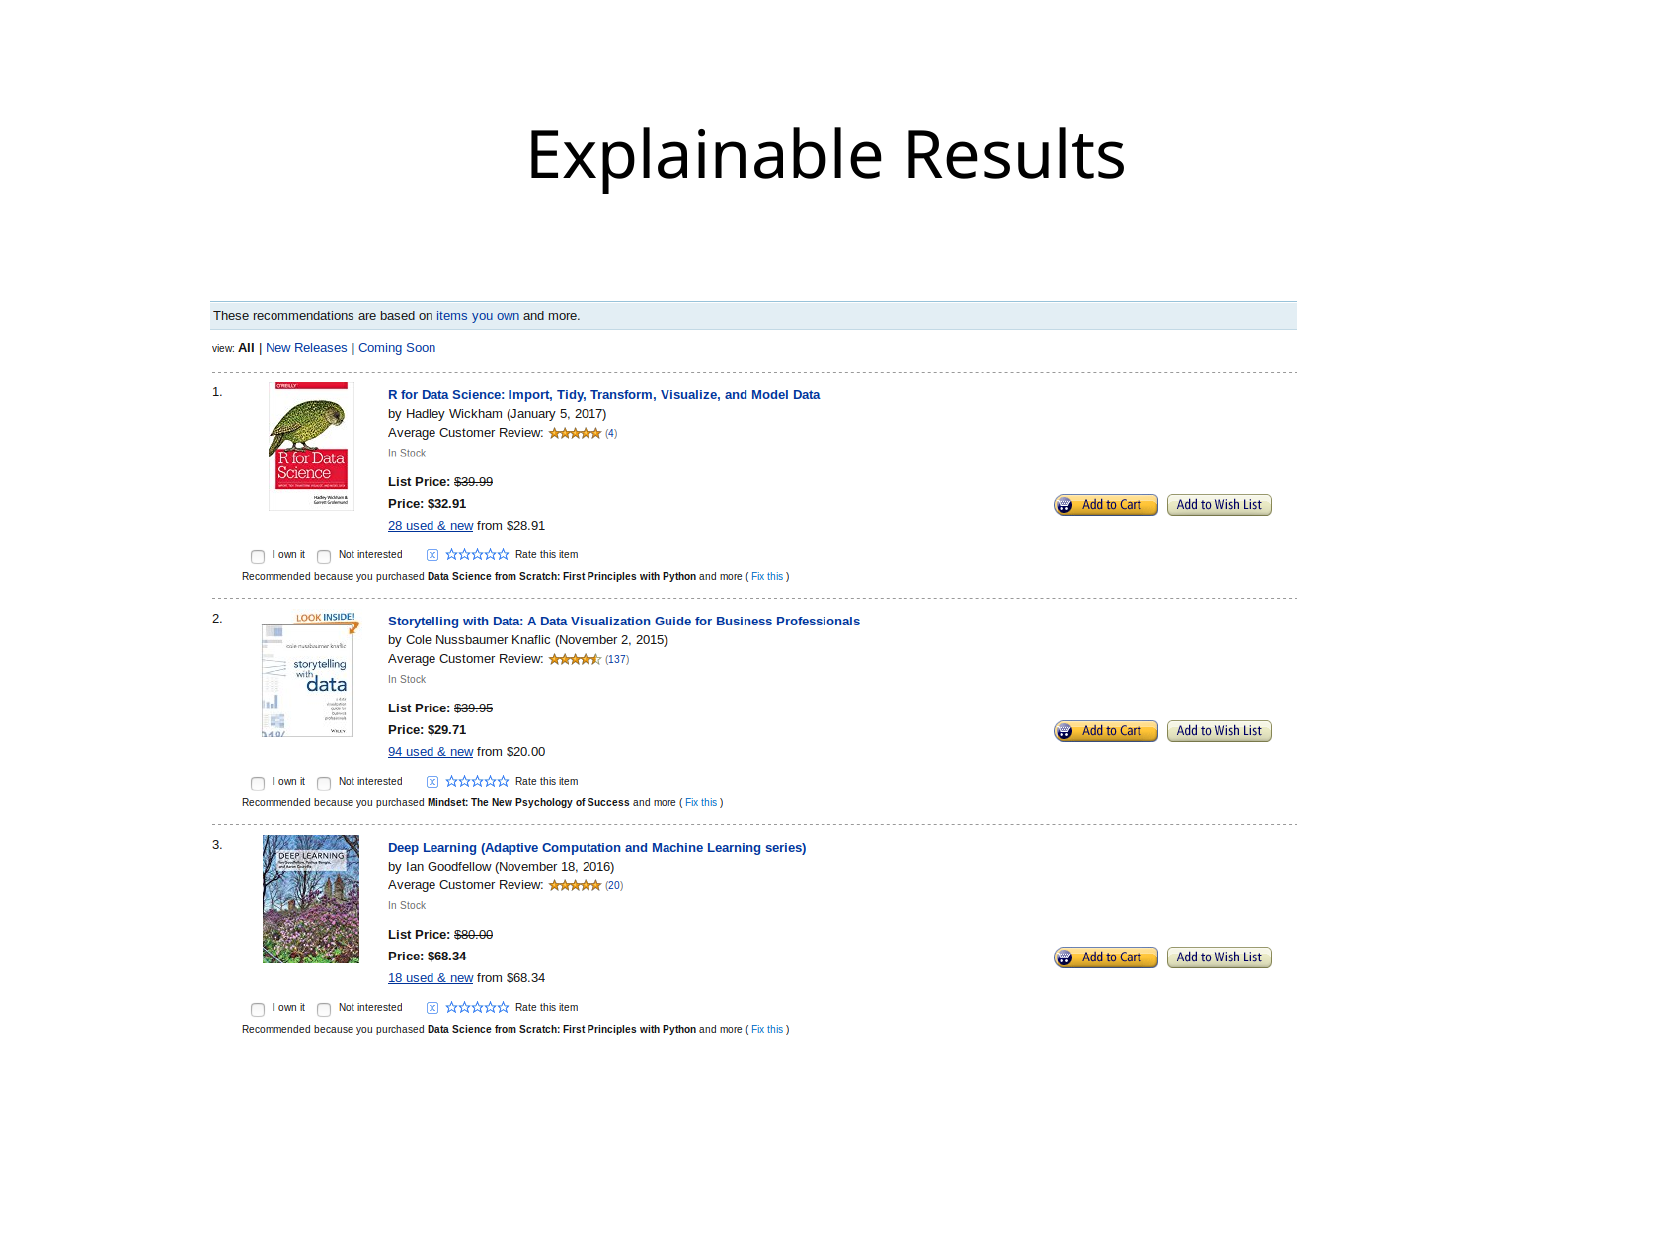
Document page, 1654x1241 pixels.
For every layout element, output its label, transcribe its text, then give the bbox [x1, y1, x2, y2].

title Explainable Results [82, 49, 1571, 257]
picture [195, 290, 1297, 1041]
